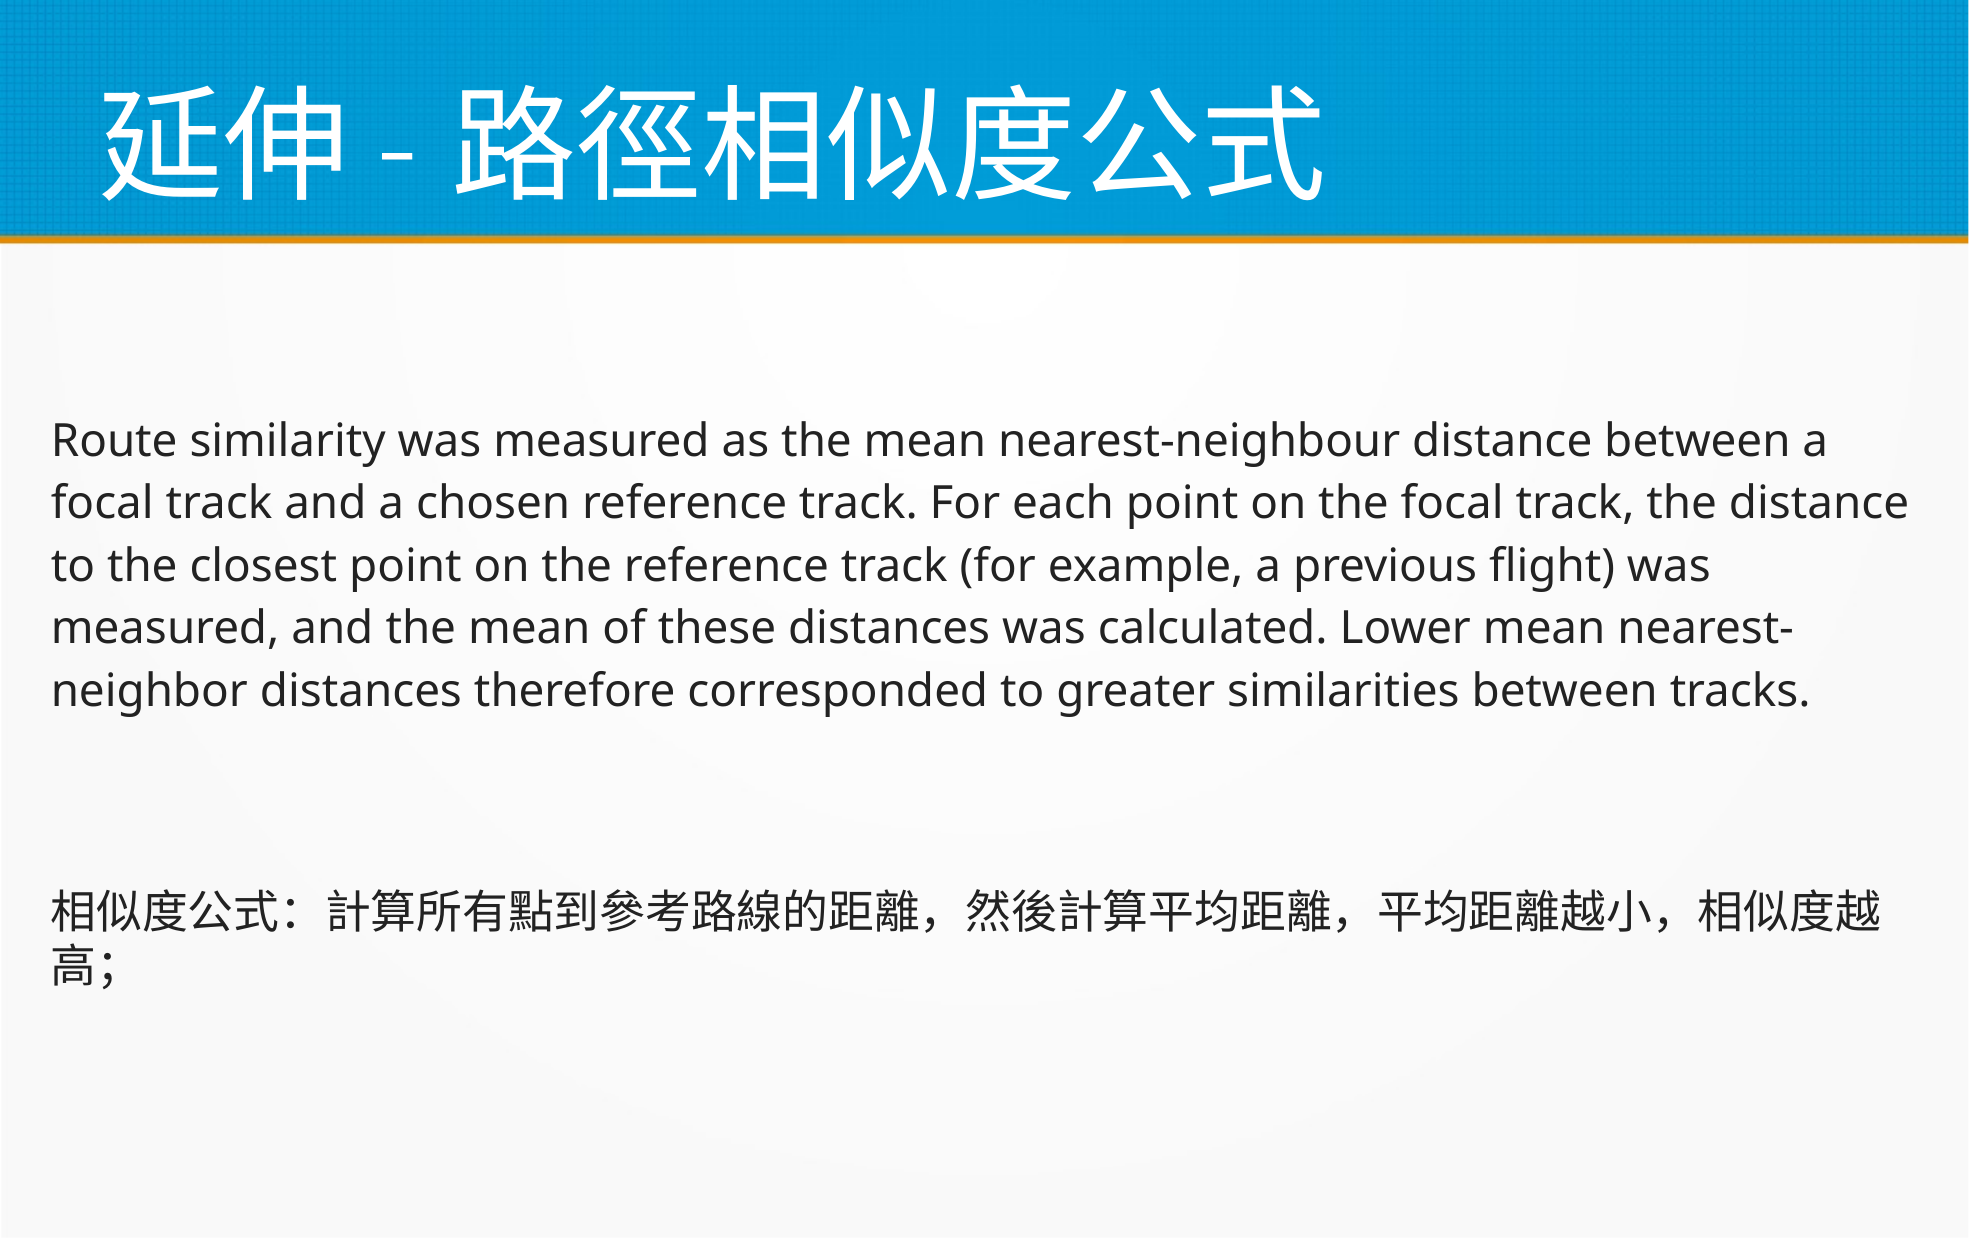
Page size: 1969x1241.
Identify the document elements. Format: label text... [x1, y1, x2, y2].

title 延伸-路徑相似度公式 [98, 19, 1870, 227]
text_box Route similarity was measured as the mean nearest-neighbour distance between a focal track and a chosen reference track. For each point on the focal track, the distance to the closest point on the reference track (for example, a previous flight) was measured, and the mean of these distances was calculated. Lower mean nearest-neighbor distances therefore corresponded to greater similarities between tracks. [45, 360, 1936, 768]
picture [0, 233, 1969, 1241]
text_box 相似度公式：計算所有點到參考路線的距離，然後計算平均距離，平均距離越小，相似度越高； [45, 885, 1936, 1057]
